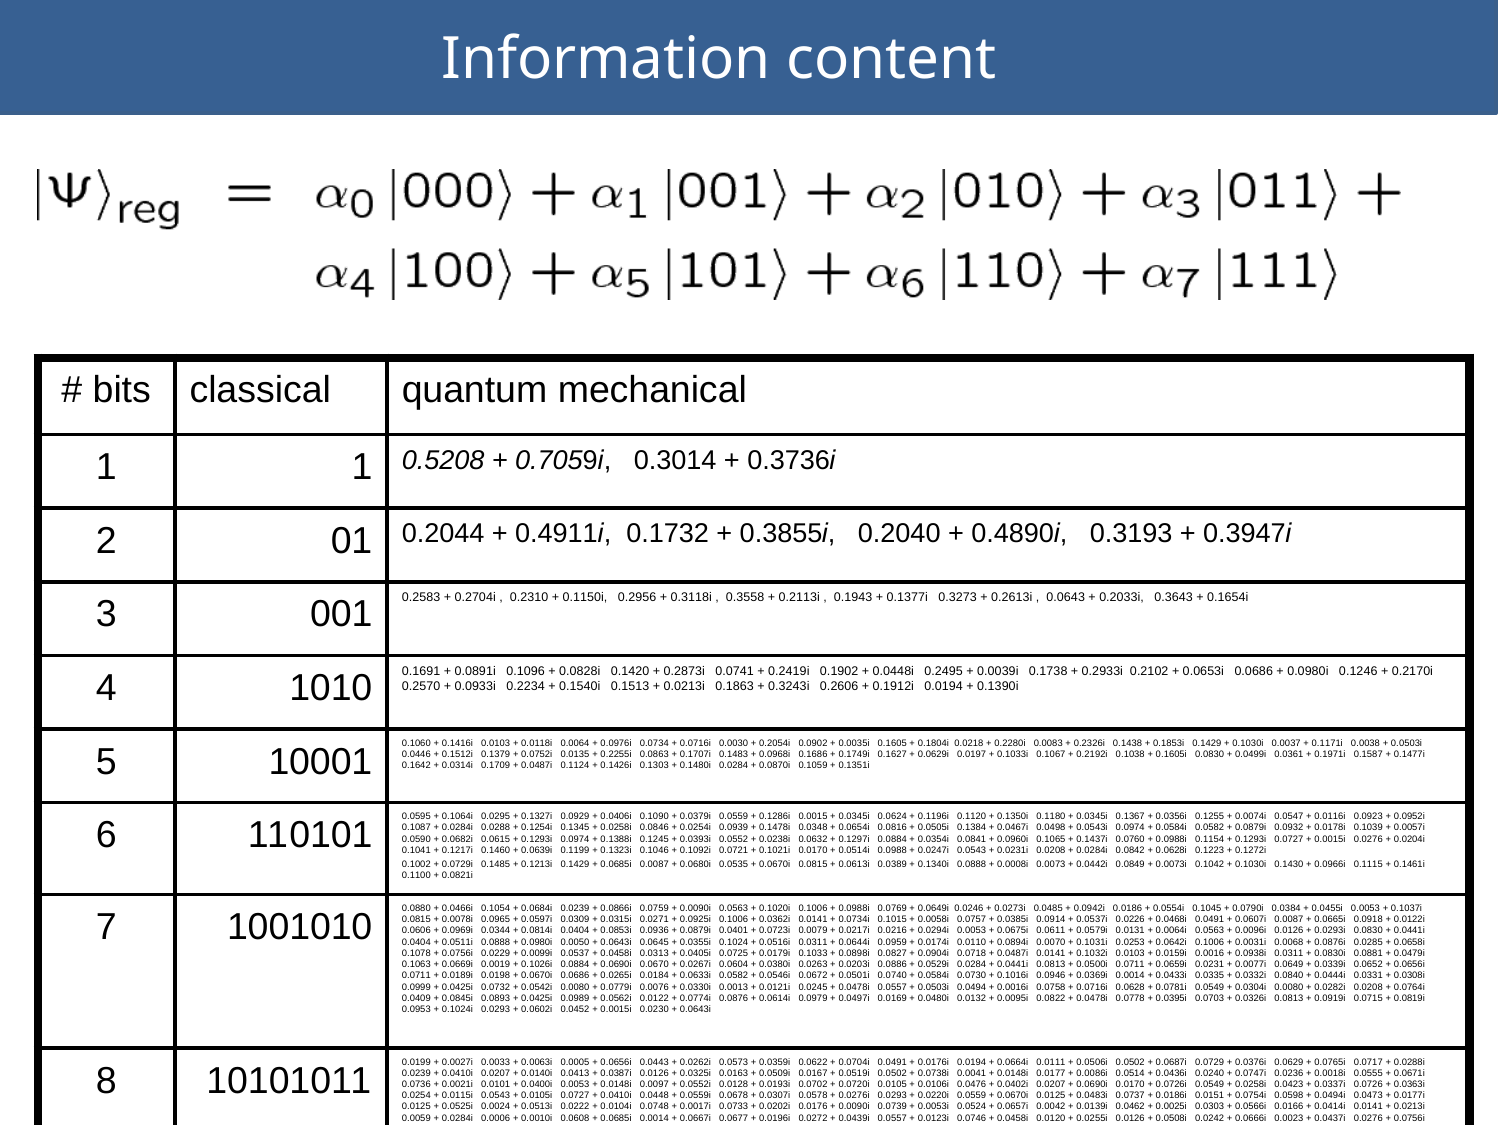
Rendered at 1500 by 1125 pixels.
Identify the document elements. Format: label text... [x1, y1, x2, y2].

table_cell 7 [42, 896, 173, 1046]
table_cell 0.0595 + 0.1064i 0.0295 + 0.1327i 0.0929 + 0.0406i 0.1090 + 0.0379i 0.0559 + 0.1286i 0.0015 + 0.0345i 0.0624 + 0.1196i 0.1120 + 0.1350i 0.1180 + 0.0345i 0.1367 + 0.0356i 0.1255 + 0.0074i 0.0547 + 0.0116i 0.0923 + 0.0952i 0.1087 + 0.0284i 0.0288 + 0.1254i 0.1345 + 0.0258i 0.0846 + 0.0254i 0.0939 + 0.1478i 0.0348 + 0.0654i 0.0816 + 0.0505i 0.1384 + 0.0467i 0.0498 + 0.0543i 0.0974 + 0.0584i 0.0582 + 0.0879i 0.0932 + 0.0178i 0.1039 + 0.0057i 0.0590 + 0.0682i 0.0615 + 0.1293i 0.0974 + 0.1388i 0.1245 + 0.0393i 0.0552 + 0.0238i 0.0632 + 0.1297i 0.0884 + 0.0354i 0.0841 + 0.0960i 0.1065 + 0.1437i 0.0760 + 0.0988i 0.1154 + 0.1293i 0.0727 + 0.0015i 0.0276 + 0.0204i 0.1041 + 0.1217i 0.1460 + 0.0639i 0.1199 + 0.1323i 0.1046 + 0.1092i 0.0721 + 0.1021i 0.0170 + 0.0514i 0.0988 + 0.0247i 0.0543 + 0.0231i 0.0208 + 0.0284i 0.0842 + 0.0628i 0.1223 + 0.1272i 0.1002 + 0.0729i 0.1485 + 0.1213i 0.1429 + 0.0685i 0.0087 + 0.0680i 0.0535 + 0.0670i 0.0815 + 0.0613i 0.0389 + 0.1340i 0.0888 + 0.0008i 0.0073 + 0.0442i 0.0849 + 0.0073i 0.1042 + 0.1030i 0.1430 + 0.0966i 0.1115 + 0.1461i 0.1100 + 0.0821i [389, 804, 1465, 893]
table_cell 01 [177, 510, 385, 580]
table_cell 0.2044 + 0.4911i, 0.1732 + 0.3855i, 0.2040 + 0.4890i, 0.3193 + 0.3947i [389, 510, 1465, 580]
table_cell 001 [177, 584, 385, 654]
table_header classical [177, 362, 385, 433]
table_cell 1010 [177, 657, 385, 727]
table_cell 0.1060 + 0.1416i 0.0103 + 0.0118i 0.0064 + 0.0976i 0.0734 + 0.0716i 0.0030 + 0.2054i 0.0902 + 0.0035i 0.1605 + 0.1804i 0.0218 + 0.2280i 0.0083 + 0.2326i 0.1438 + 0.1853i 0.1429 + 0.1030i 0.0037 + 0.1171i 0.0038 + 0.0503i 0.0446 + 0.1512i 0.1379 + 0.0752i 0.0135 + 0.2255i 0.0863 + 0.1707i 0.1483 + 0.0968i 0.1686 + 0.1749i 0.1627 + 0.0629i 0.0197 + 0.1033i 0.1067 + 0.2192i 0.1038 + 0.1605i 0.0830 + 0.0499i 0.0361 + 0.1971i 0.1587 + 0.1477i 0.1642 + 0.0314i 0.1709 + 0.0487i 0.1124 + 0.1426i 0.1303 + 0.1480i 0.0284 + 0.0870i 0.1059 + 0.1351i [389, 731, 1465, 801]
table_cell 0.5208 + 0.7059i, 0.3014 + 0.3736i [389, 436, 1465, 506]
table_header quantum mechanical [389, 362, 1465, 433]
table_cell 0.0880 + 0.0466i 0.1054 + 0.0684i 0.0239 + 0.0866i 0.0759 + 0.0090i 0.0563 + 0.1020i 0.1006 + 0.0988i 0.0769 + 0.0649i 0.0246 + 0.0273i 0.0485 + 0.0942i 0.0186 + 0.0554i 0.1045 + 0.0790i 0.0384 + 0.0455i 0.0053 + 0.1037i 0.0815 + 0.0078i 0.0965 + 0.0597i 0.0309 + 0.0315i 0.0271 + 0.0925i 0.1006 + 0.0362i 0.0141 + 0.0734i 0.1015 + 0.0058i 0.0757 + 0.0385i 0.0914 + 0.0537i 0.0226 + 0.0468i 0.0491 + 0.0607i 0.0087 + 0.0665i 0.0918 + 0.0122i 0.0606 + 0.0969i 0.0344 + 0.0814i 0.0404 + 0.0853i 0.0936 + 0.0879i 0.0401 + 0.0723i 0.0079 + 0.0217i 0.0216 + 0.0294i 0.0053 + 0.0675i 0.0611 + 0.0579i 0.0131 + 0.0064i 0.0563 + 0.0096i 0.0126 + 0.0293i 0.0830 + 0.0441i 0.0404 + 0.0511i 0.0888 + 0.0980i 0.0050 + 0.0643i 0.0645 + 0.0355i 0.1024 + 0.0516i 0.0311 + 0.0644i 0.0959 + 0.0174i 0.0110 + 0.0894i 0.0070 + 0.1031i 0.0253 + 0.0642i 0.1006 + 0.0031i 0.0068 + 0.0876i 0.0285 + 0.0658i 0.1078 + 0.0756i 0.0229 + 0.0099i 0.0537 + 0.0458i 0.0313 + 0.0405i 0.0725 + 0.0179i 0.1033 + 0.0898i 0.0827 + 0.0904i 0.0718 + 0.0487i 0.0141 + 0.1032i 0.0103 + 0.0159i 0.0016 + 0.0938i 0.0311 + 0.0830i 0.0881 + 0.0479i 0.1063 + 0.0669i 0.0019 + 0.1026i 0.0884 + 0.0690i 0.0670 + 0.0267i 0.0604 + 0.0380i 0.0263 + 0.0203i 0.0886 + 0.0529i 0.0284 + 0.0441i 0.0813 + 0.0500i 0.0711 + 0.0659i 0.0231 + 0.0077i 0.0649 + 0.0339i 0.0652 + 0.0656i 0.0711 + 0.0189i 0.0198 + 0.0670i 0.0686 + 0.0265i 0.0184 + 0.0633i 0.0582 + 0.0546i 0.0672 + 0.0501i 0.0740 + 0.0584i 0.0730 + 0.1016i 0.0946 + 0.0369i 0.0014 + 0.0433i 0.0335 + 0.0332i 0.0840 + 0.0444i 0.0331 + 0.0308i 0.0999 + 0.0425i 0.0732 + 0.0542i 0.0080 + 0.0779i 0.0076 + 0.0330i 0.0013 + 0.0121i 0.0245 + 0.0478i 0.0557 + 0.0503i 0.0494 + 0.0016i 0.0758 + 0.0716i 0.0628 + 0.0781i 0.0549 + 0.0304i 0.0080 + 0.0282i 0.0208 + 0.0764i 0.0409 + 0.0845i 0.0893 + 0.0425i 0.0989 + 0.0562i 0.0122 + 0.0774i 0.0876 + 0.0614i 0.0979 + 0.0497i 0.0169 + 0.0480i 0.0132 + 0.0095i 0.0822 + 0.0478i 0.0778 + 0.0395i 0.0703 + 0.0326i 0.0813 + 0.0919i 0.0715 + 0.0819i 0.0953 + 0.1024i 0.0293 + 0.0602i 0.0452 + 0.0015i 0.0230 + 0.0643i [389, 896, 1465, 1046]
table_cell 110101 [177, 804, 385, 893]
table_cell 5 [42, 731, 173, 801]
table_cell 2 [42, 510, 173, 580]
table_cell 3 [42, 584, 173, 654]
picture [37, 169, 1401, 300]
table_cell 0.2583 + 0.2704i , 0.2310 + 0.1150i, 0.2956 + 0.3118i , 0.3558 + 0.2113i , 0.1943 + 0.1377i 0.3273 + 0.2613i , 0.0643 + 0.2033i, 0.3643 + 0.1654i [389, 584, 1465, 654]
table_cell 1001010 [177, 896, 385, 1046]
table_cell 4 [42, 657, 173, 727]
table_header # bits [42, 362, 173, 433]
list Information content [156, 18, 1282, 104]
table_cell 1 [177, 436, 385, 506]
table_cell 1 [42, 436, 173, 506]
table_cell 10101011 [177, 1050, 385, 1125]
table_cell 6 [42, 804, 173, 893]
table_cell 8 [42, 1050, 173, 1125]
table_cell 0.1691 + 0.0891i 0.1096 + 0.0828i 0.1420 + 0.2873i 0.0741 + 0.2419i 0.1902 + 0.0448i 0.2495 + 0.0039i 0.1738 + 0.2933i 0.2102 + 0.0653i 0.0686 + 0.0980i 0.1246 + 0.2170i 0.2570 + 0.0933i 0.2234 + 0.1540i 0.1513 + 0.0213i 0.1863 + 0.3243i 0.2606 + 0.1912i 0.0194 + 0.1390i [389, 657, 1465, 727]
table_cell 10001 [177, 731, 385, 801]
